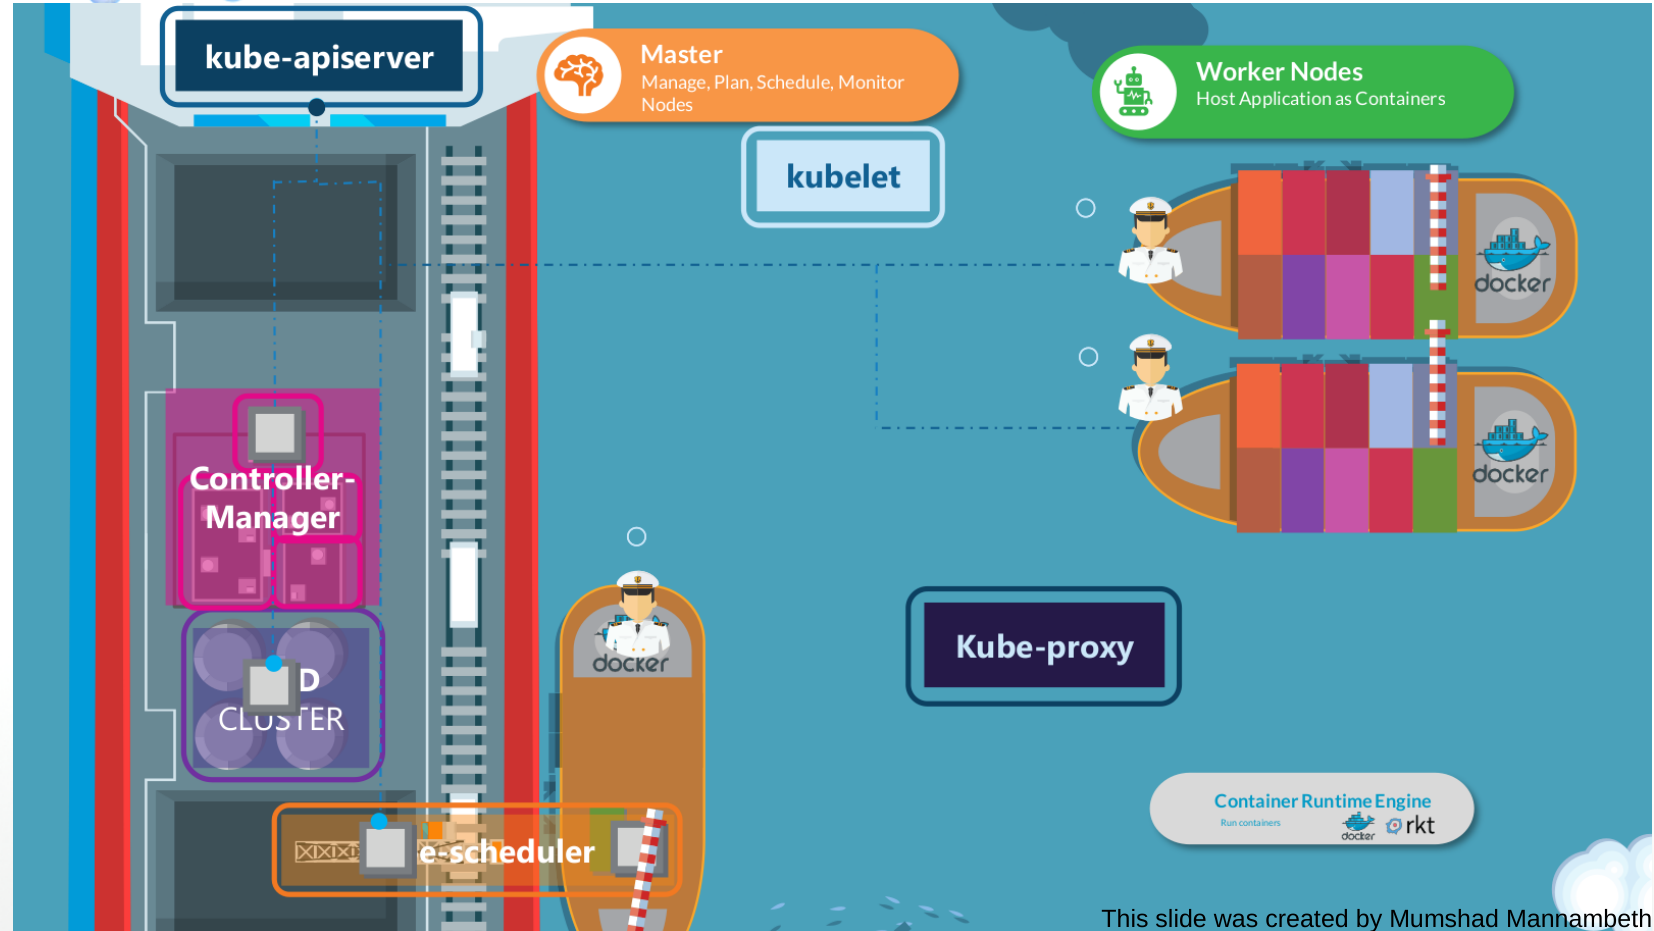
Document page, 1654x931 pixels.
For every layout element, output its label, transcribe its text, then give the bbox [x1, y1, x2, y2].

text_box This slide was created by Mumshad Mannambeth [1086, 897, 1654, 931]
picture [0, 0, 1654, 931]
